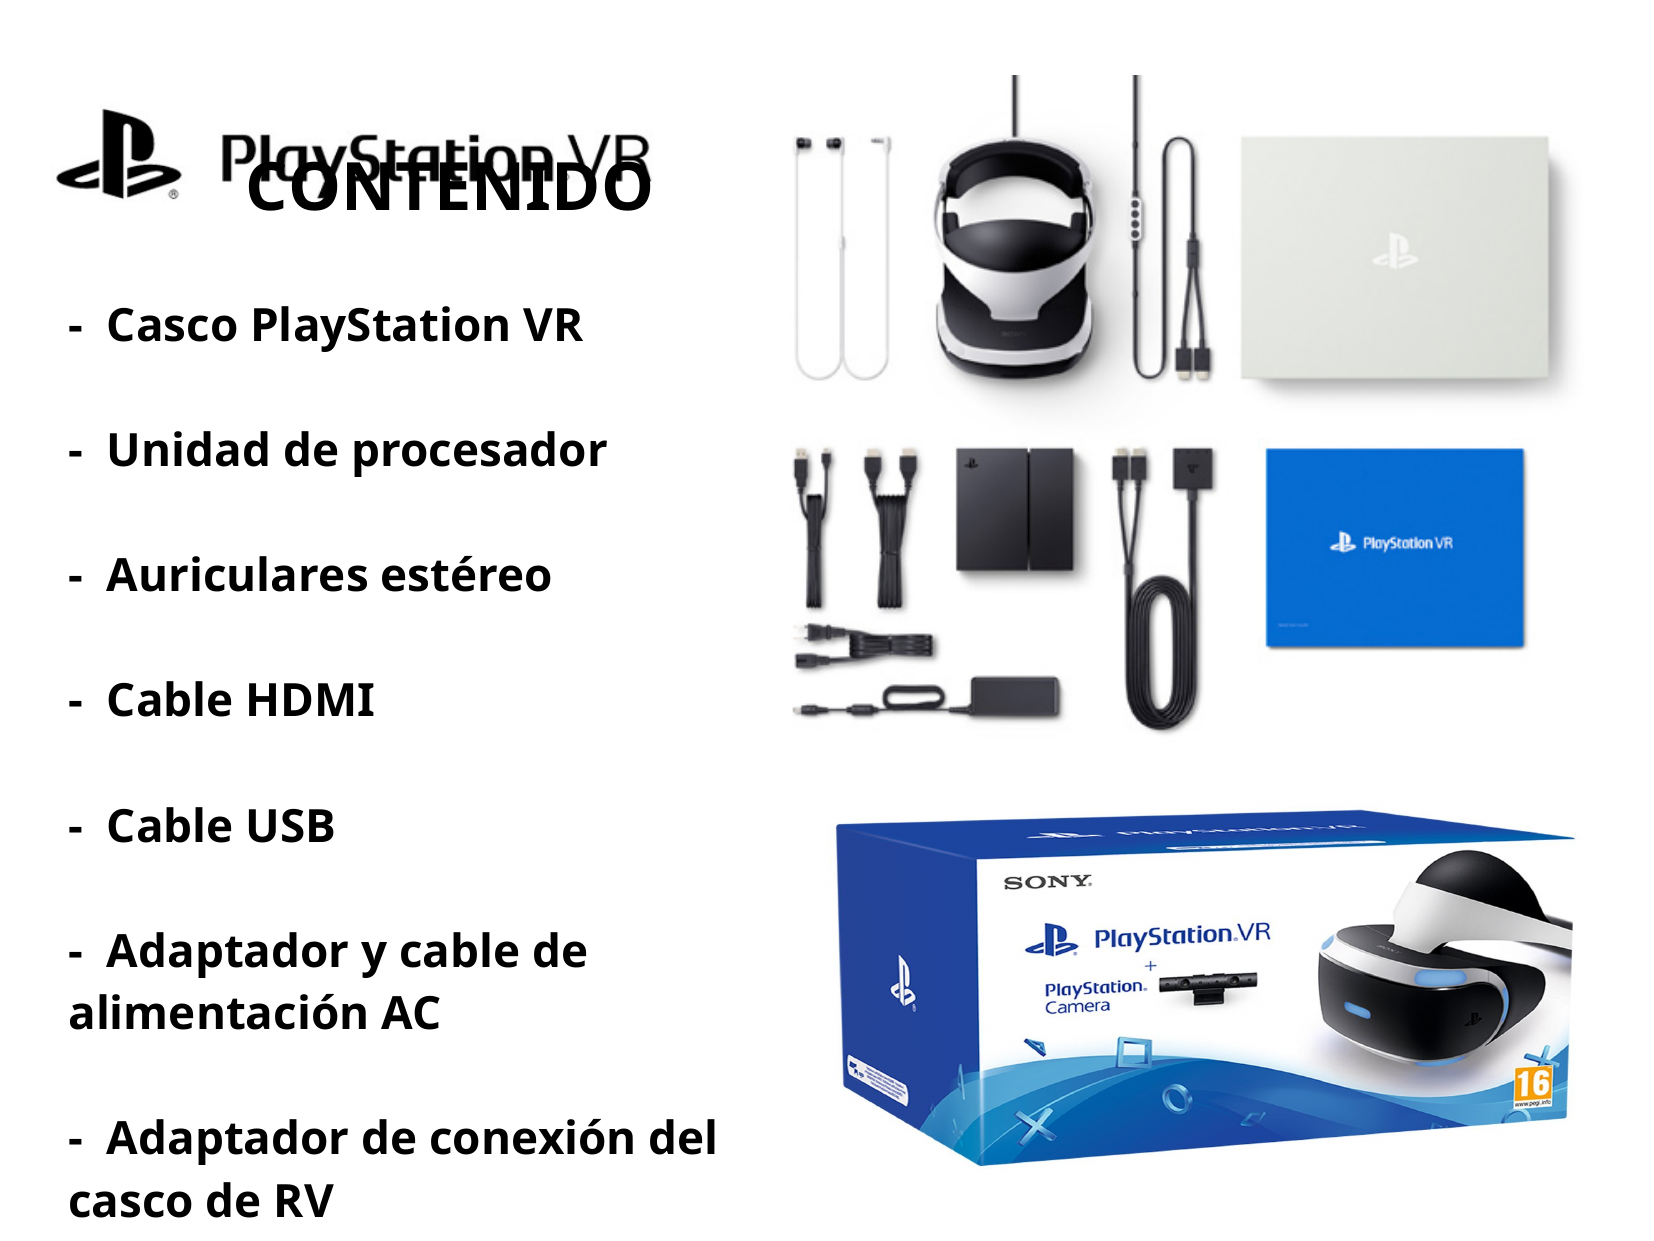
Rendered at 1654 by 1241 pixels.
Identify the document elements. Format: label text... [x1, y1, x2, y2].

picture [803, 779, 1607, 1193]
picture [11, 11, 1651, 746]
subtitle CONTENIDO - Casco PlayStation VR - Unidad de procesador - Auriculares estéreo - Cable HDMI - Cable USB - Adaptador y cable de alimentación AC - Adaptador de conexión del casco de RV [68, 153, 778, 1217]
